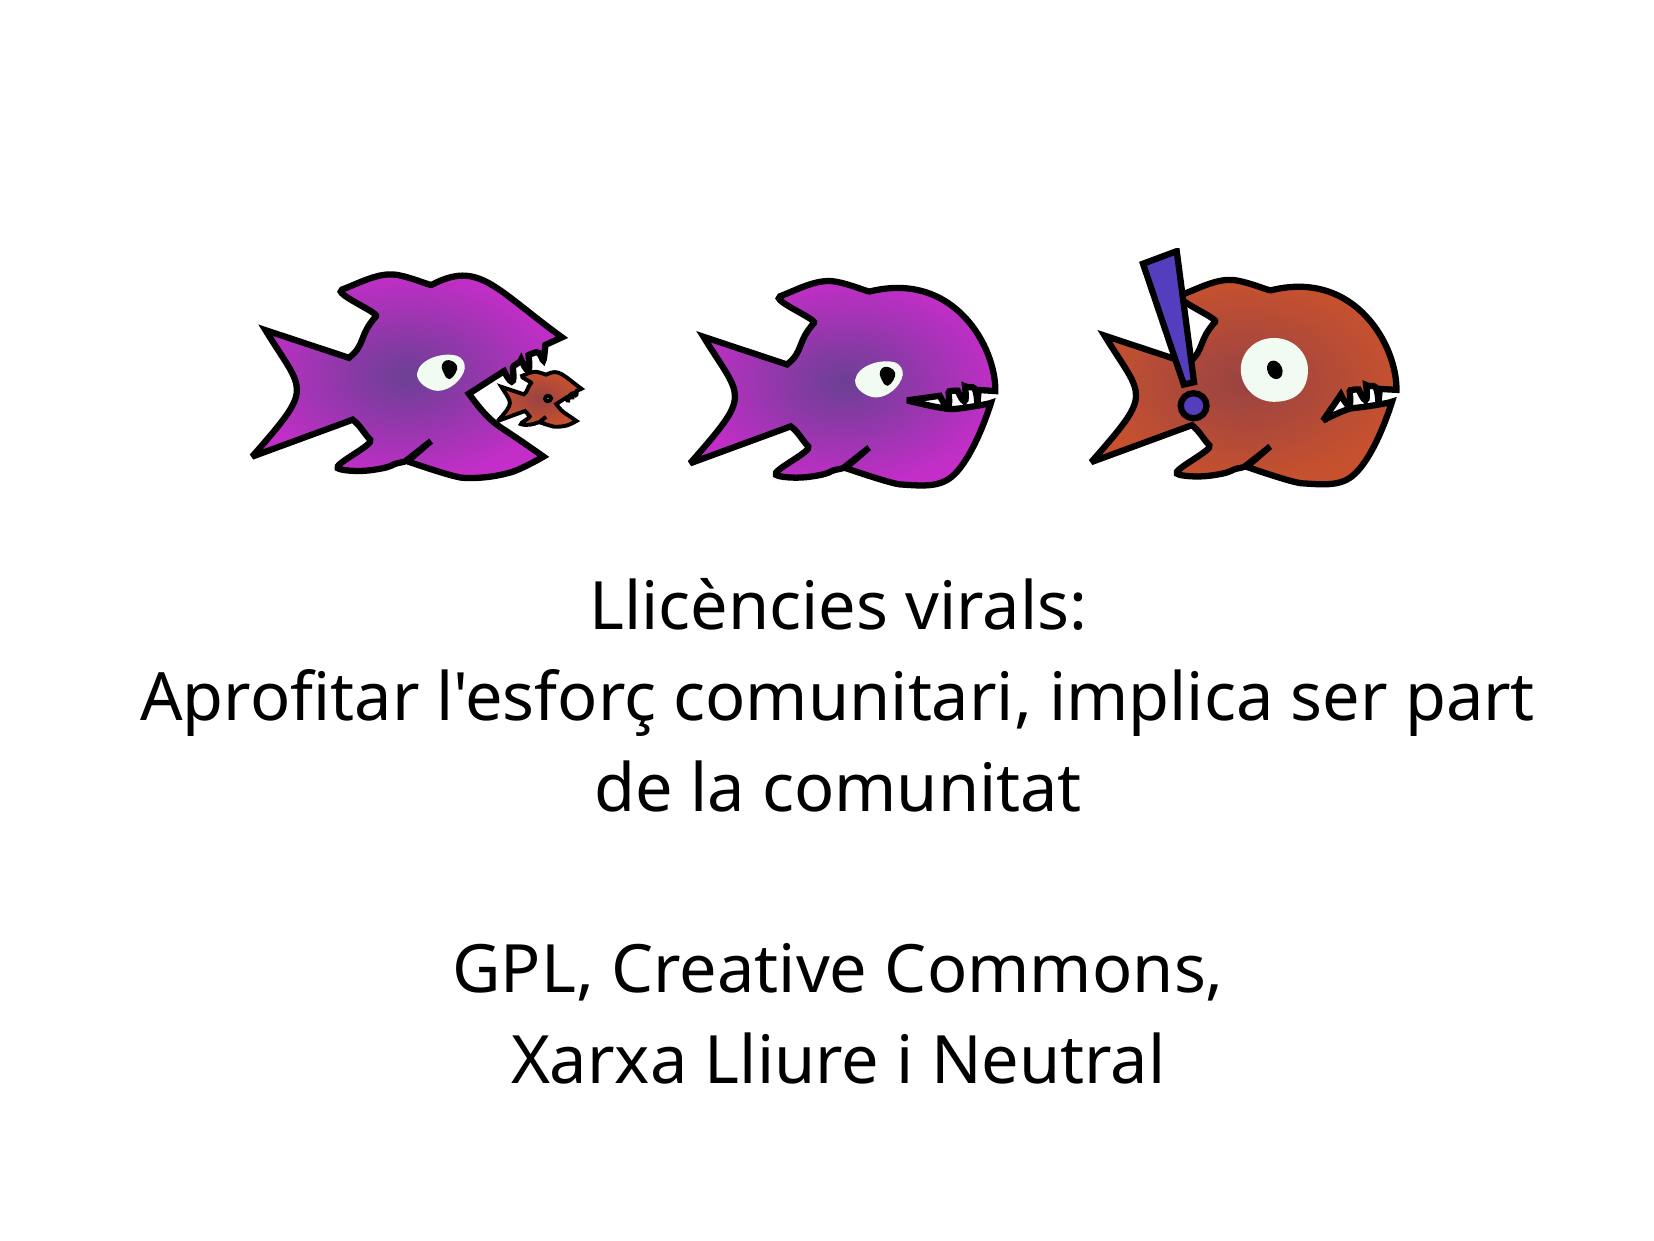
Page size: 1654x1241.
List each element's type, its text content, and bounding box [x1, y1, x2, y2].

picture [249, 248, 1400, 489]
text_box Llicències virals: Aprofitar l'esforç comunitari, implica ser part de la comunitat GPL, Creative Commons, Xarxa Lliure i Neutral [82, 550, 1595, 1016]
